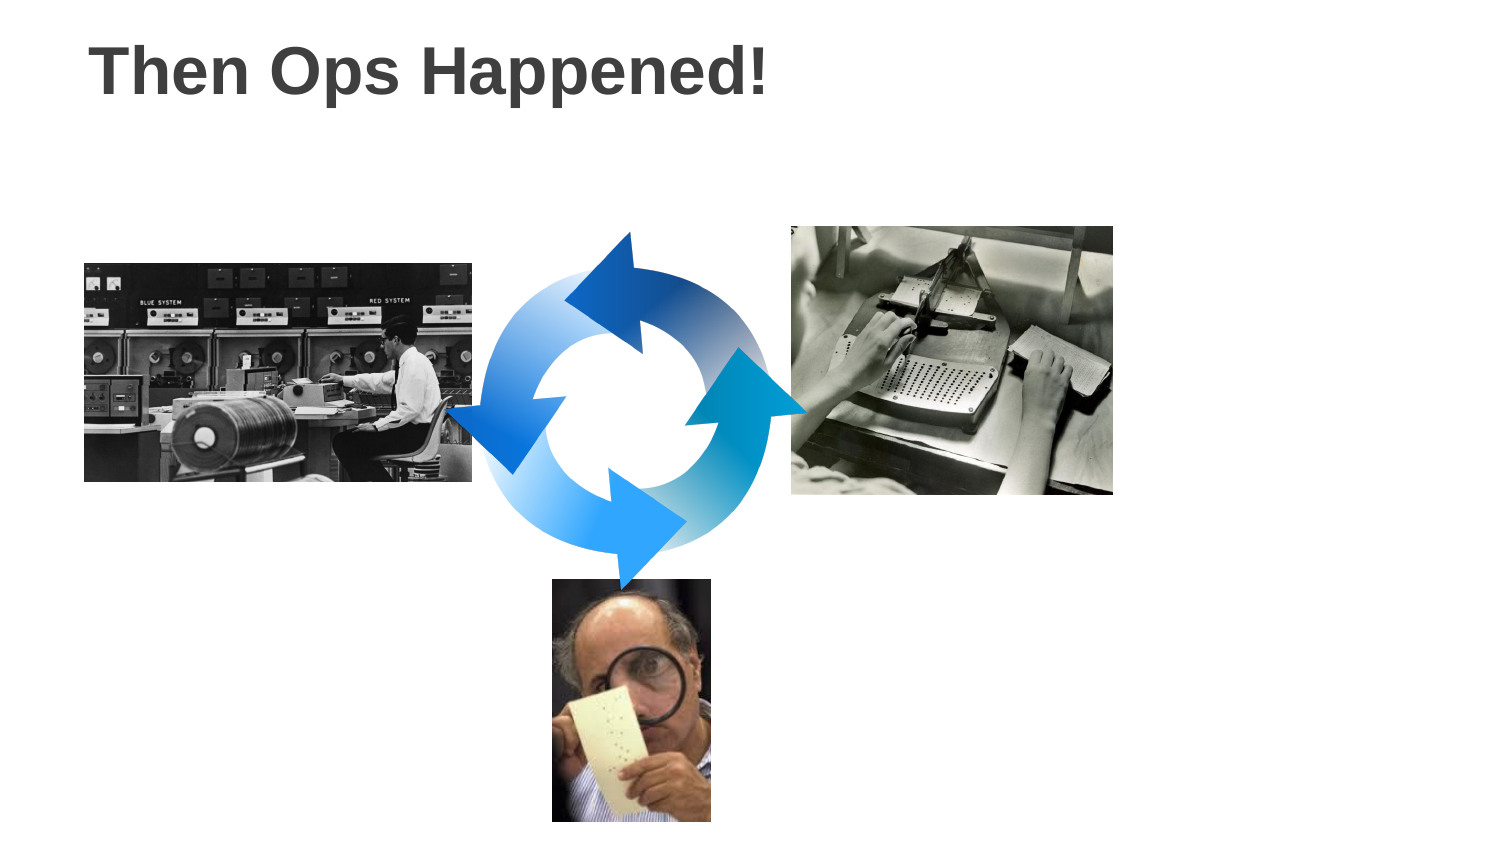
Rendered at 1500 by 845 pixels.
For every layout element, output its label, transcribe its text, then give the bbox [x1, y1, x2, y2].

title Then Ops Happened! [73, 19, 1424, 116]
picture [84, 226, 1113, 822]
